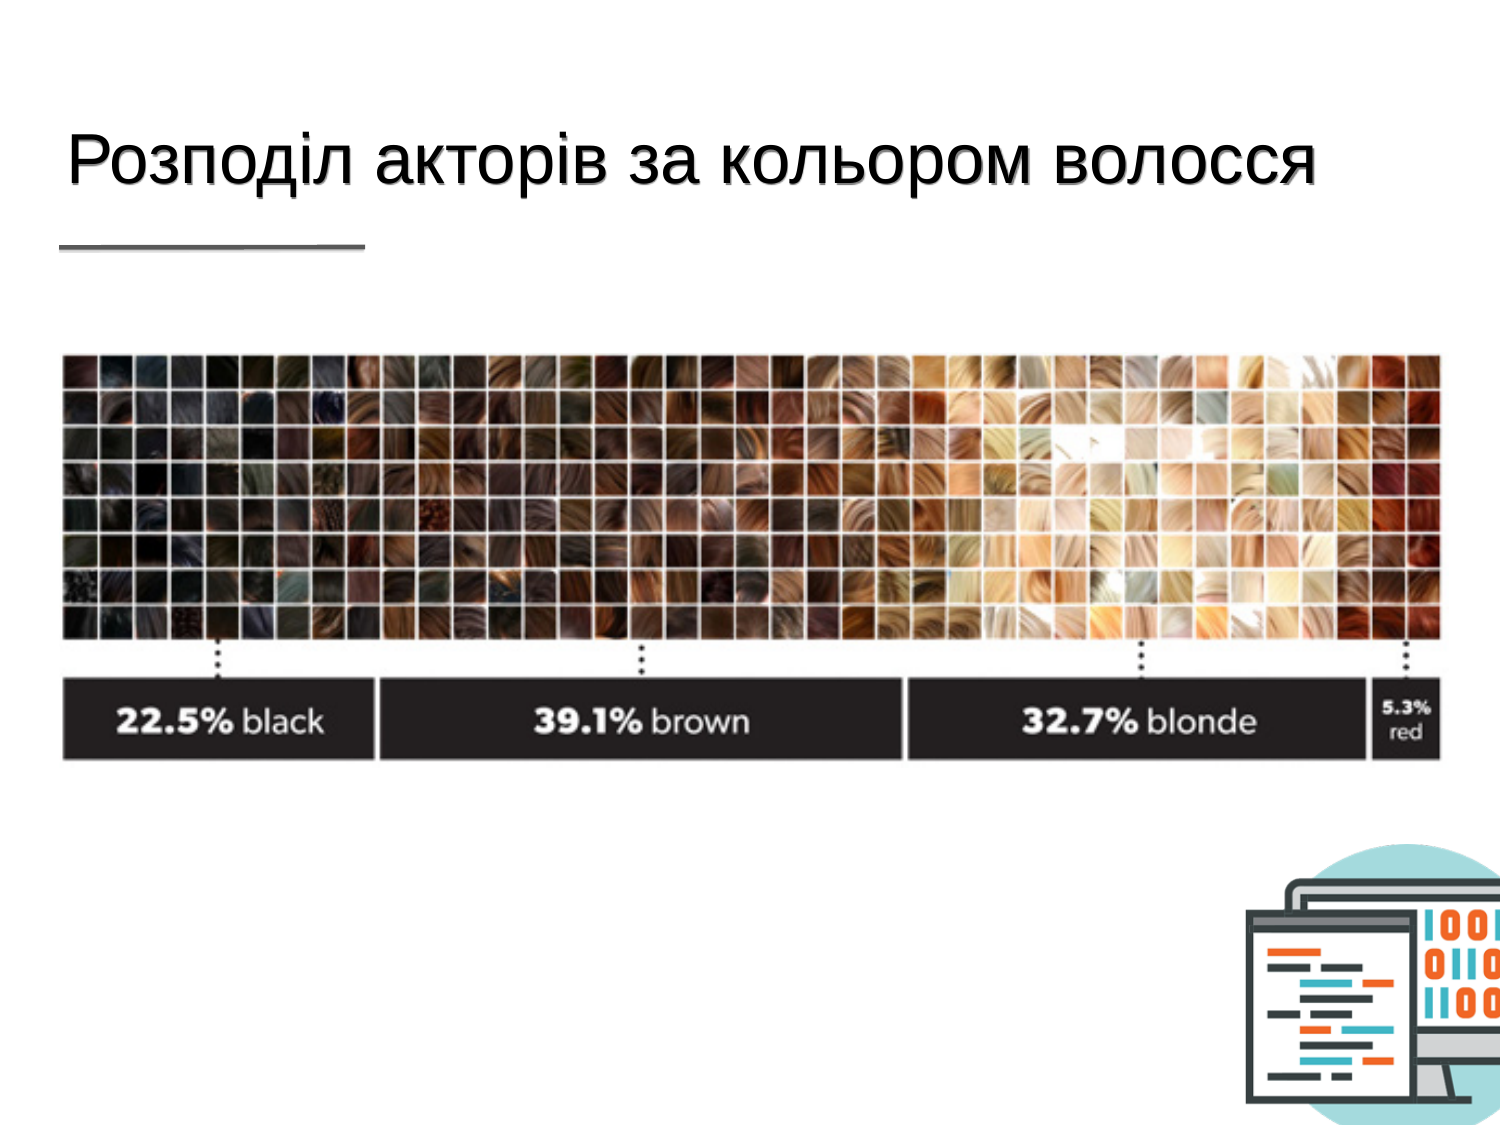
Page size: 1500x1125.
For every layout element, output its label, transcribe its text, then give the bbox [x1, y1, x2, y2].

picture [59, 352, 1449, 769]
title Розподіл акторів за кольором волосся [51, 97, 1449, 223]
picture [1199, 844, 1500, 1125]
